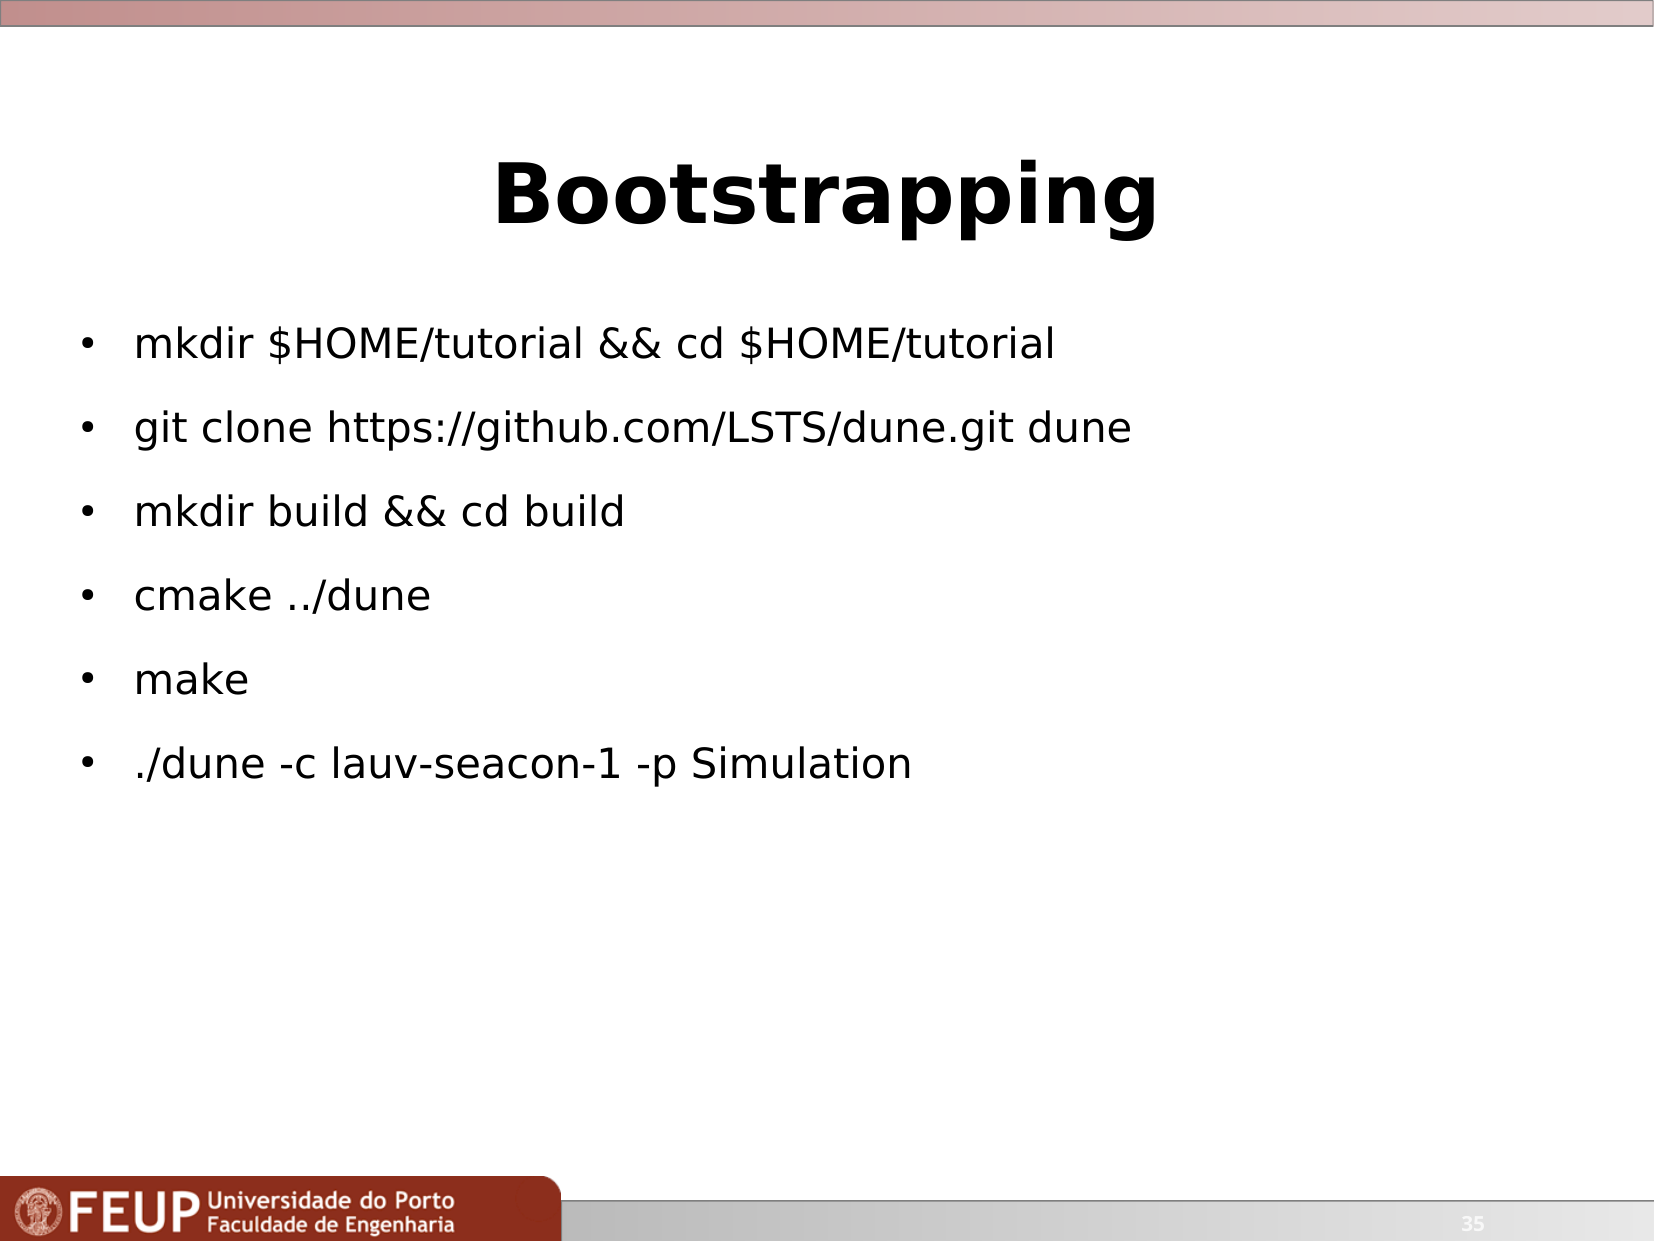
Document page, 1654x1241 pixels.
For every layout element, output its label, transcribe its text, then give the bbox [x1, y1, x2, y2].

list mkdir $HOME/tutorial && cd $HOME/tutorial git clone https://github.com/LSTS/dune.git dune mkdir build && cd build cmake ../dune make ./dune -c lauv-seacon-1 -p Simulation [62, 319, 1589, 1141]
picture [0, 1176, 561, 1241]
title Bootstrapping [82, 90, 1571, 298]
